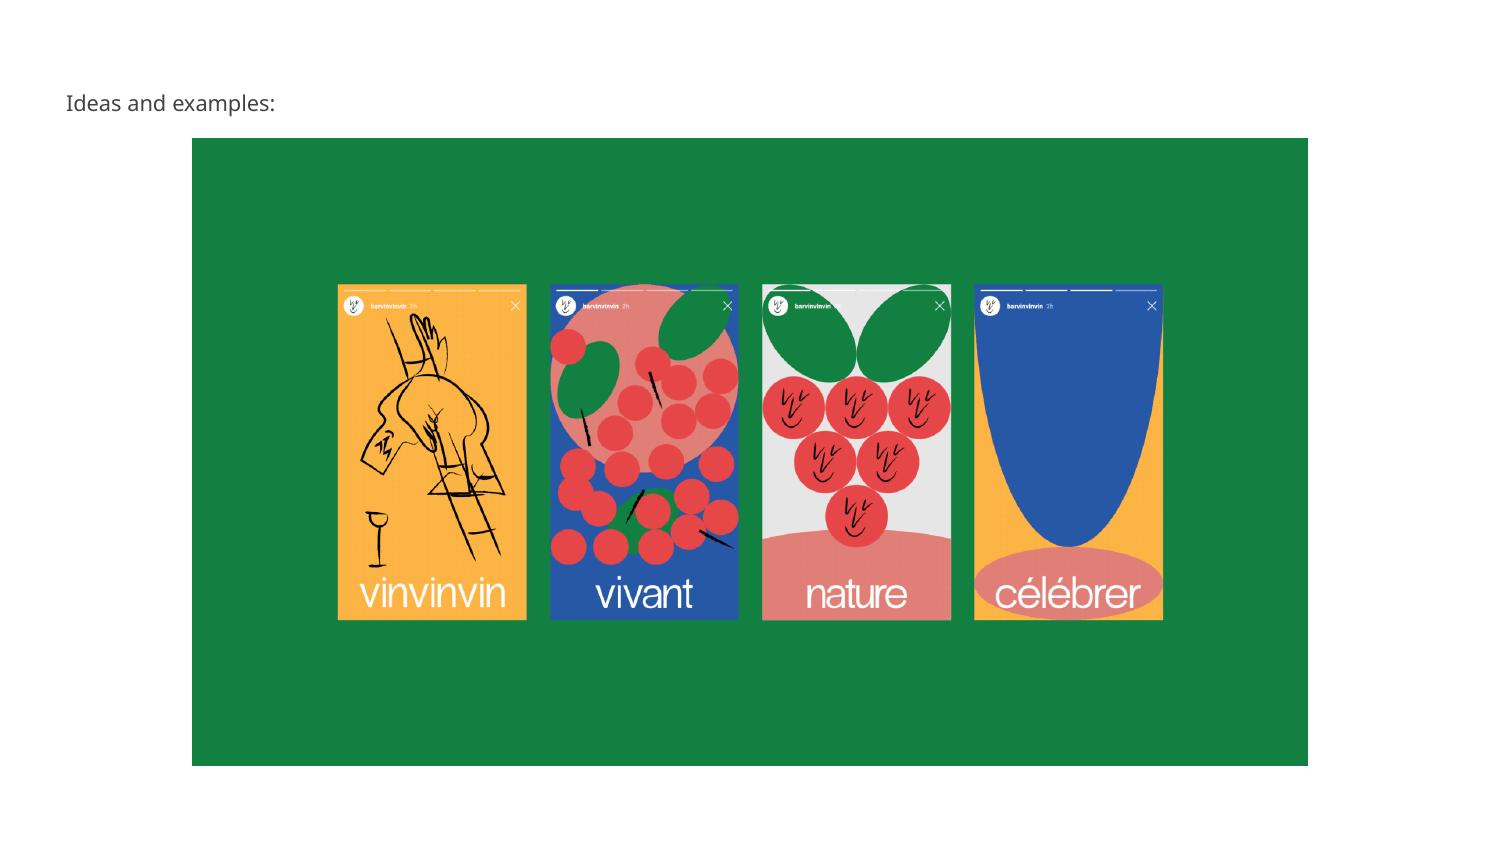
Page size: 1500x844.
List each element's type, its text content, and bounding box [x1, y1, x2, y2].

picture [192, 138, 1308, 766]
title Ideas and examples: [51, 72, 1449, 167]
